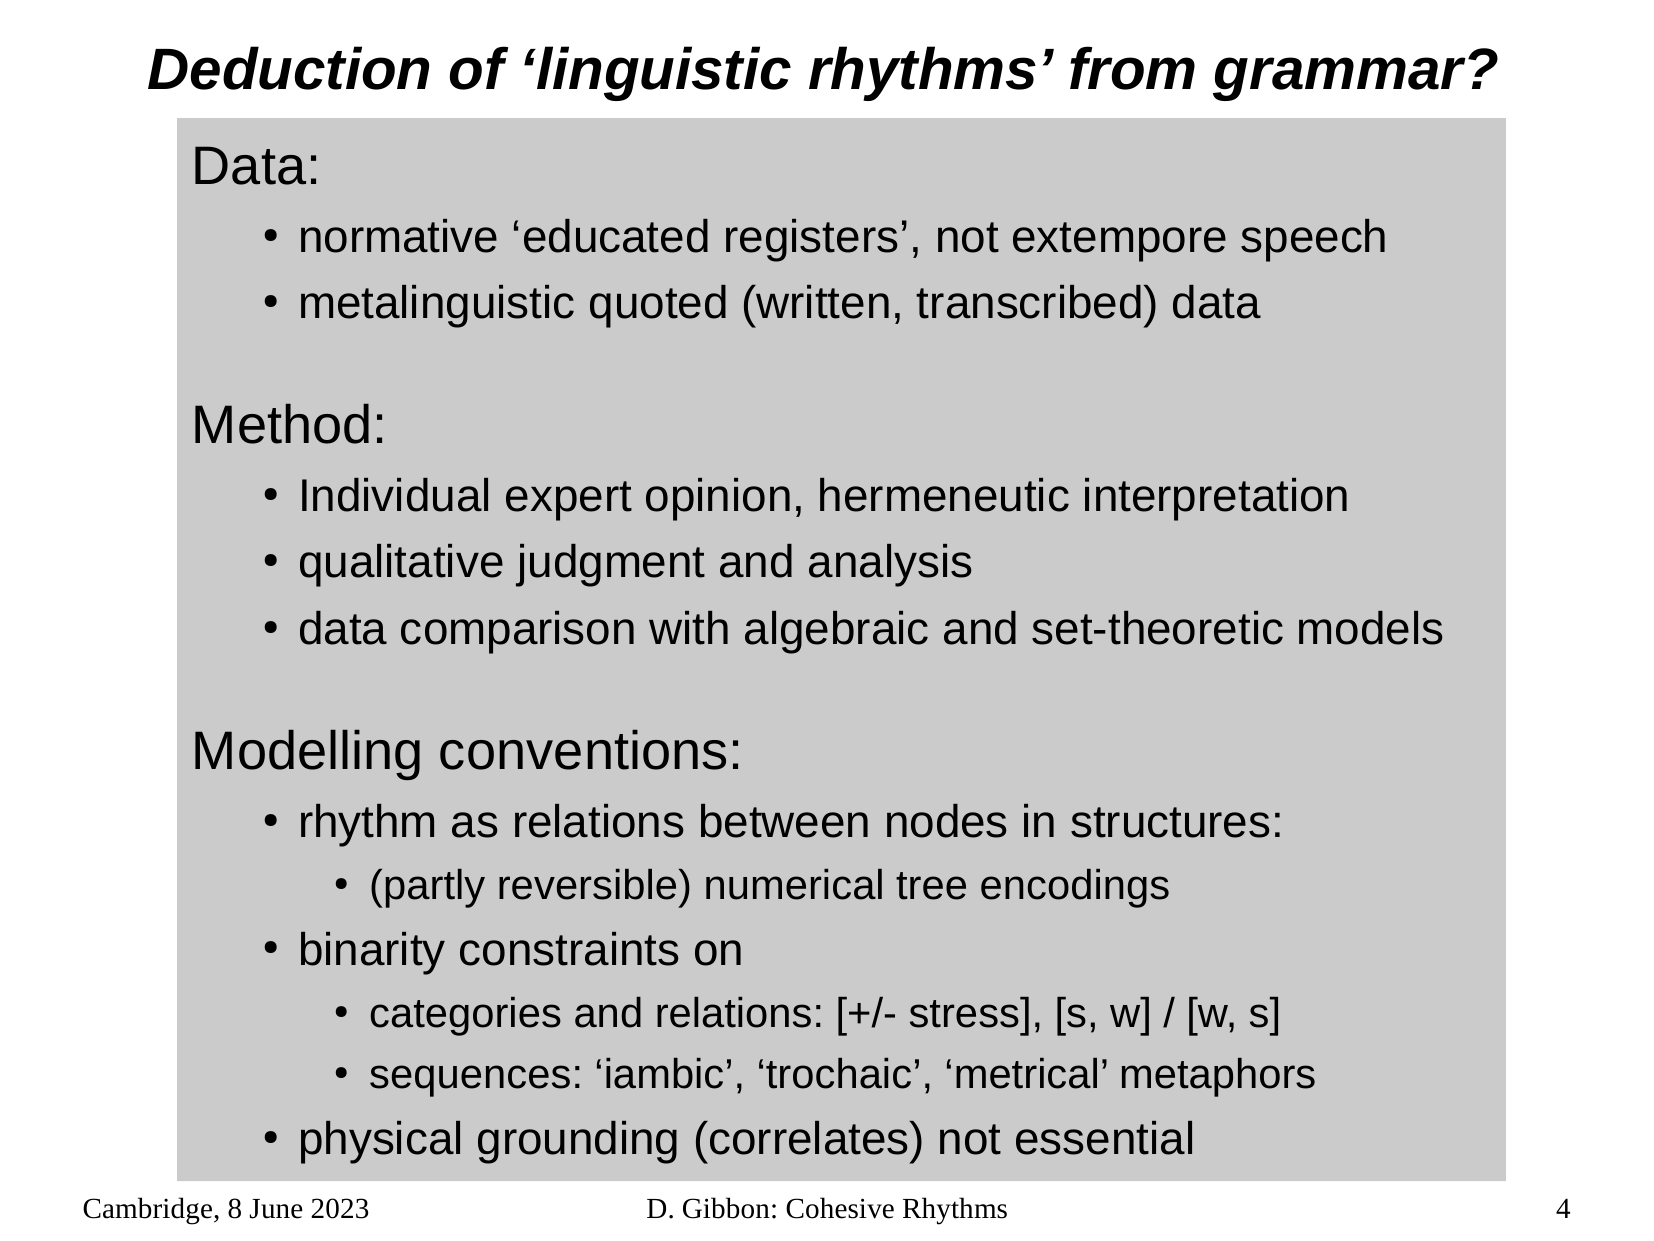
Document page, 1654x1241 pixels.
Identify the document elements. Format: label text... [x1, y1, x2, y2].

title Deduction of ‘linguistic rhythms’ from grammar? [11, 19, 1636, 119]
text_box Data: normative ‘educated registers’, not extempore speech metalinguistic quoted (written, transcribed) data Method: Individual expert opinion, hermeneutic interpretation qualitative judgment and analysis data comparison with algebraic and set-theoretic models Modelling conventions: rhythm as relations between nodes in structures: (partly reversible) numerical tree encodings binarity constraints on categories and relations: [+/- stress], [s, w] / [w, s] sequences: ‘iambic’, ‘trochaic’, ‘metrical’ metaphors physical grounding (correlates) not essential [177, 118, 1506, 1182]
